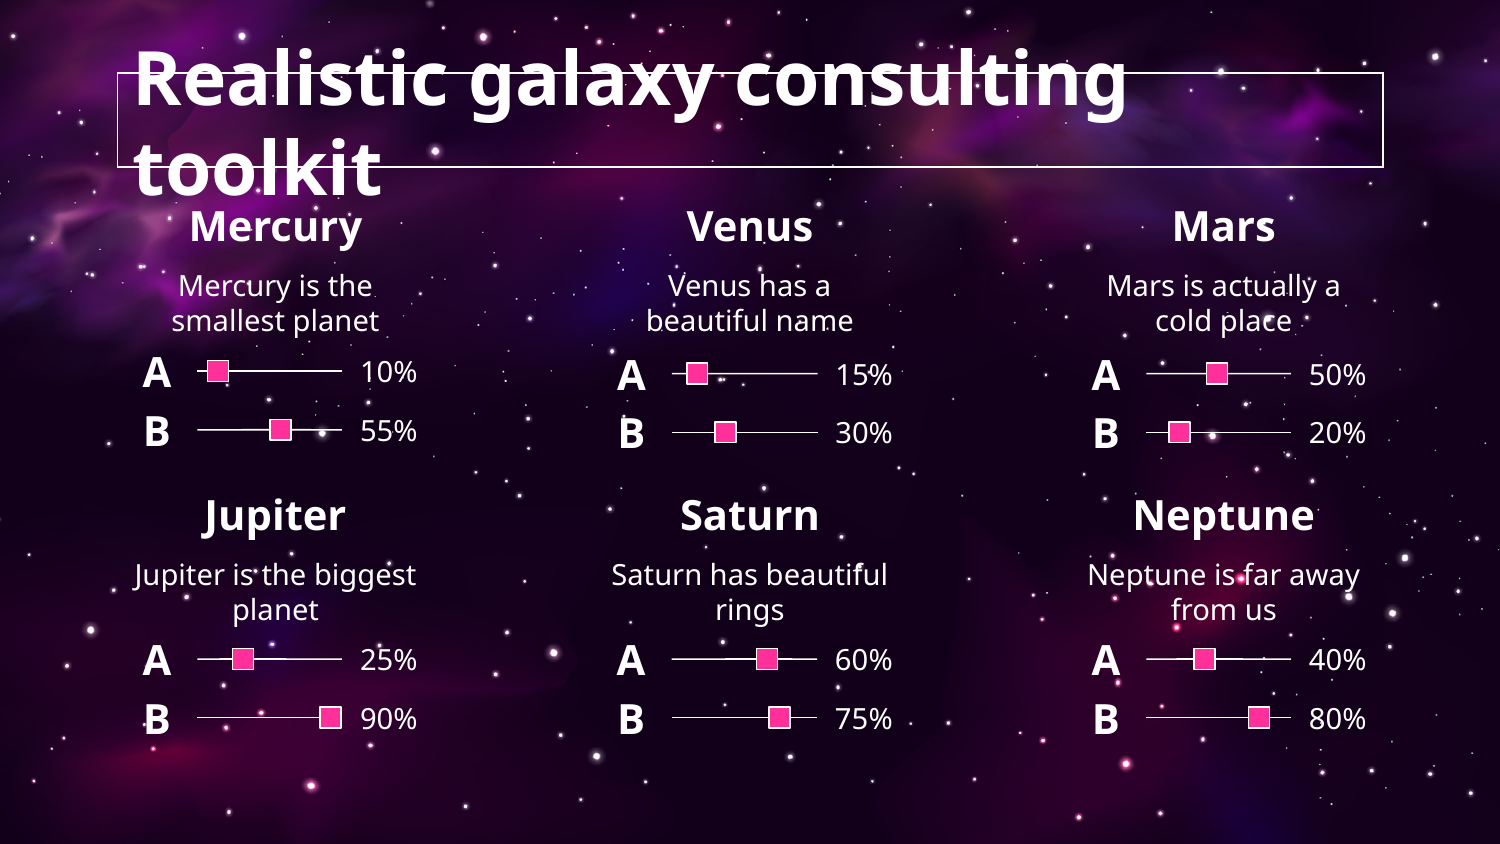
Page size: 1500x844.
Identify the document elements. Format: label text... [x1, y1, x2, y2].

text_box B [1065, 402, 1147, 462]
text_box B [116, 688, 198, 748]
text_box 80% [1290, 688, 1382, 748]
text_box B [590, 688, 672, 748]
text_box [714, 421, 736, 443]
text_box 40% [1290, 629, 1382, 688]
text_box 60% [817, 629, 908, 688]
text_box 50% [1290, 344, 1382, 402]
text_box Jupiter is the biggest planet [117, 540, 434, 630]
title Realistic galaxy consulting toolkit [117, 72, 1383, 167]
text_box Venus has a beautiful name [591, 252, 909, 342]
text_box 90% [341, 688, 433, 748]
text_box 30% [817, 402, 909, 462]
text_box Mercury [117, 205, 434, 252]
text_box [270, 419, 291, 441]
text_box [1194, 648, 1215, 670]
text_box Mars [1065, 205, 1382, 252]
text_box A [116, 341, 198, 400]
picture [0, 0, 1500, 844]
text_box 25% [341, 629, 433, 688]
text_box Neptune is far away from us [1065, 540, 1382, 630]
text_box 15% [817, 344, 909, 402]
text_box Mars is actually a cold place [1065, 252, 1382, 342]
text_box Saturn [591, 494, 909, 540]
text_box [1248, 707, 1270, 729]
text_box Venus [591, 205, 909, 252]
text_box [756, 648, 778, 670]
text_box Saturn has beautiful rings [591, 540, 909, 630]
text_box [769, 707, 790, 729]
text_box 75% [817, 688, 908, 748]
text_box A [590, 629, 672, 688]
text_box [1169, 421, 1190, 443]
text_box B [116, 400, 198, 460]
text_box [1206, 363, 1228, 385]
text_box [686, 363, 708, 385]
text_box Mercury is the smallest planet [117, 252, 434, 342]
text_box [320, 707, 341, 729]
text_box Neptune [1065, 494, 1382, 540]
text_box B [1065, 688, 1147, 748]
text_box [232, 648, 254, 670]
text_box [207, 360, 229, 382]
text_box 10% [341, 341, 433, 400]
text_box 20% [1290, 402, 1382, 462]
text_box A [591, 344, 672, 402]
text_box A [1065, 344, 1147, 402]
text_box B [591, 402, 672, 462]
text_box 55% [341, 400, 433, 460]
text_box A [1065, 629, 1147, 688]
text_box Jupiter [117, 494, 434, 540]
text_box A [116, 629, 198, 688]
